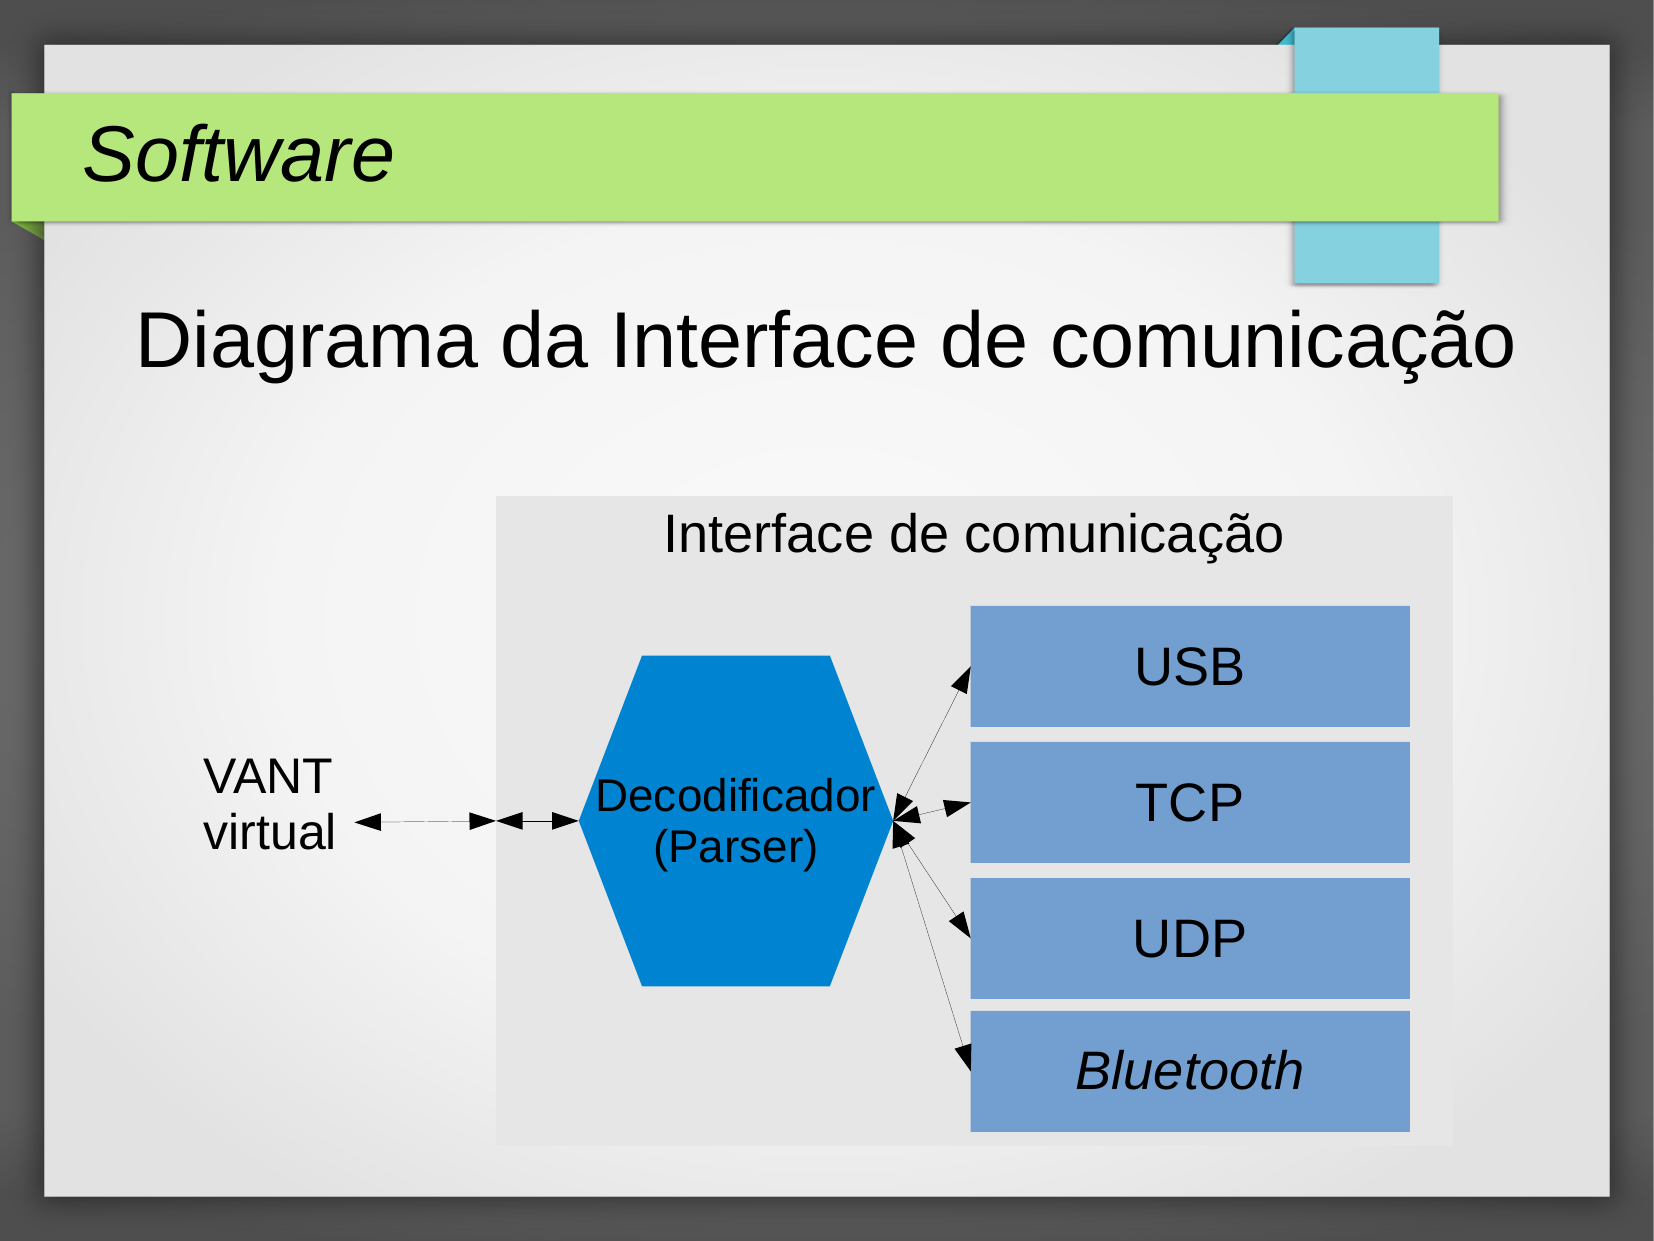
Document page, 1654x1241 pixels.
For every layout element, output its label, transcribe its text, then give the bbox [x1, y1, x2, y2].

title Software [82, 94, 1264, 213]
text_box Decodificador (Parser) [579, 655, 893, 987]
text_box Interface de comunicação [496, 496, 1453, 1146]
picture [0, 0, 1654, 1241]
text_box Bluetooth [970, 1010, 1410, 1132]
text_box UDP [970, 878, 1410, 999]
text_box USB [970, 605, 1410, 727]
list Diagrama da Interface de comunicação [82, 295, 1571, 438]
text_box TCP [970, 741, 1410, 863]
text_box VANT virtual [188, 741, 355, 904]
